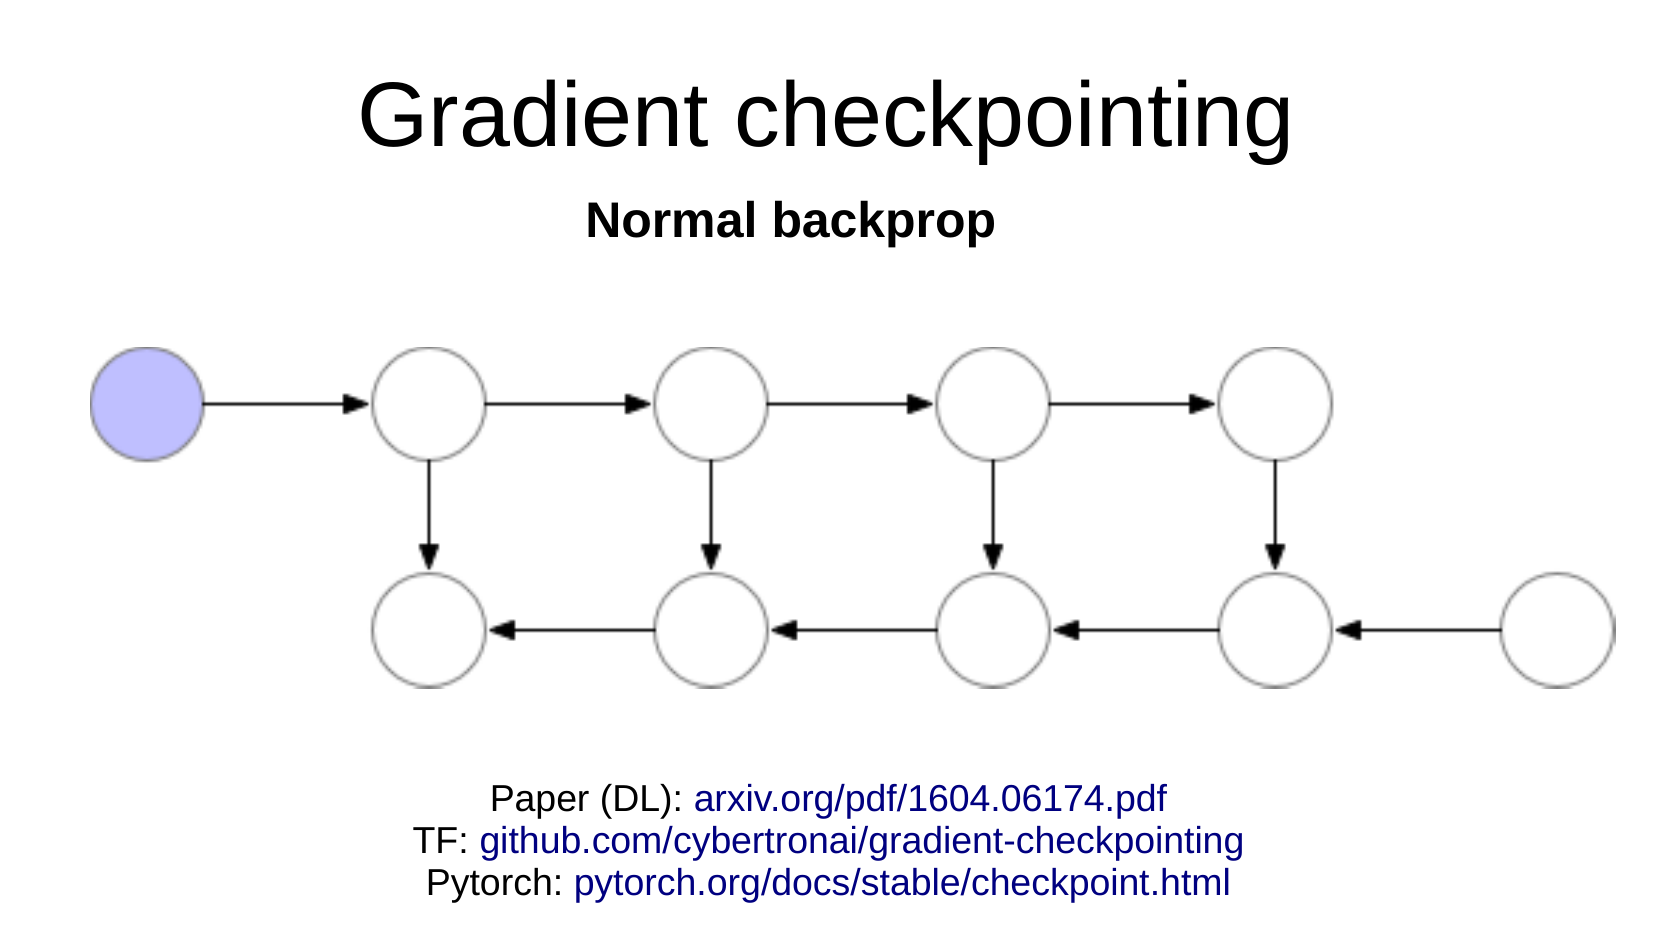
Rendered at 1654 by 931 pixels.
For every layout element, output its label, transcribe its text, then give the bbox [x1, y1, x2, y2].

title Gradient checkpointing [82, 37, 1571, 193]
picture [90, 347, 1616, 689]
text_box Paper (DL): arxiv.org/pdf/1604.06174.pdf TF: github.com/cybertronai/gradient-checkpointing Pytorch: pytorch.org/docs/stable/checkpoint.html [374, 770, 1283, 931]
text_box Normal backprop [570, 184, 1105, 256]
